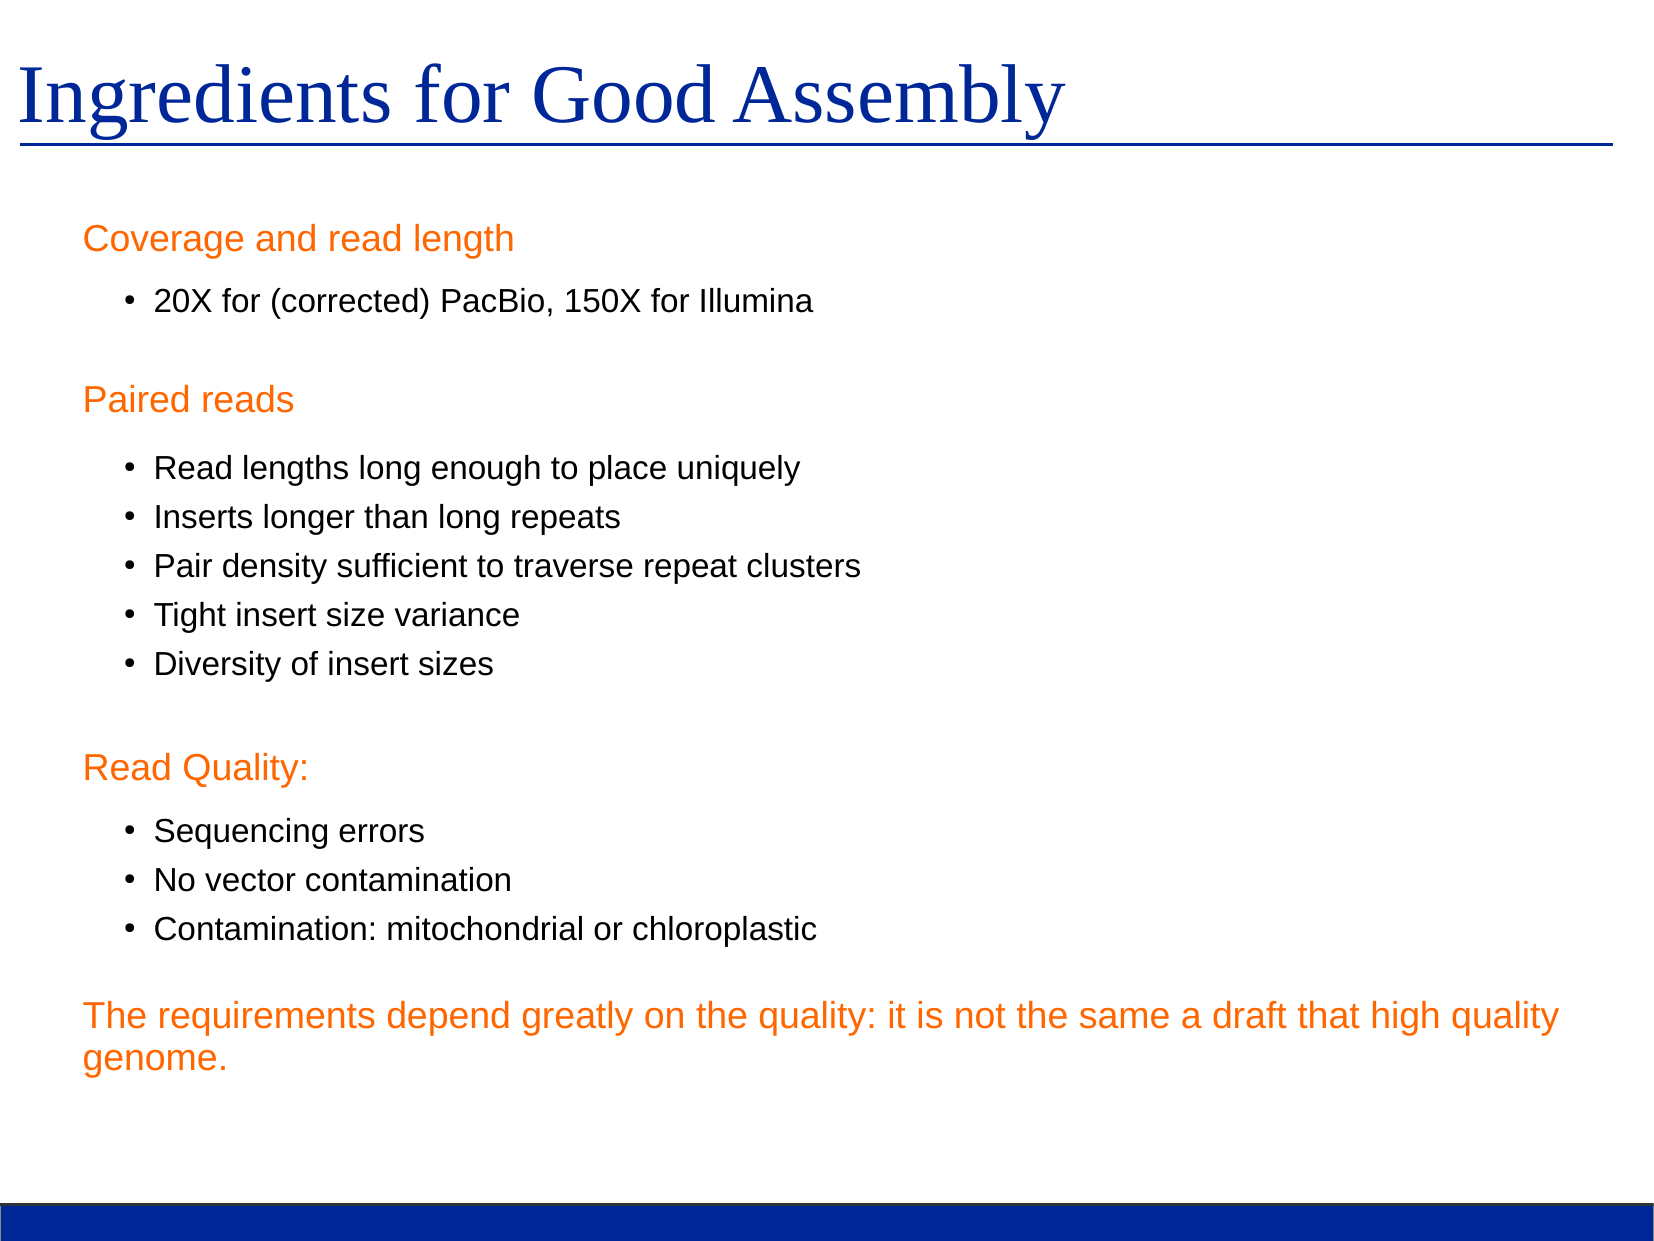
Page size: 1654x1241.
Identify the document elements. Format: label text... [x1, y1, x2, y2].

title Ingredients for Good Assembly [17, 0, 1589, 198]
list Coverage and read length 20X for (corrected) PacBio, 150X for Illumina Paired reads Read lengths long enough to place uniquely Inserts longer than long repeats Pair density sufficient to traverse repeat clusters Tight insert size variance Diversity of insert sizes Read Quality: Sequencing errors No vector contamination Contamination: mitochondrial or chloroplastic The requirements depend greatly on the quality: it is not the same a draft that high quality genome. [82, 217, 1571, 1109]
